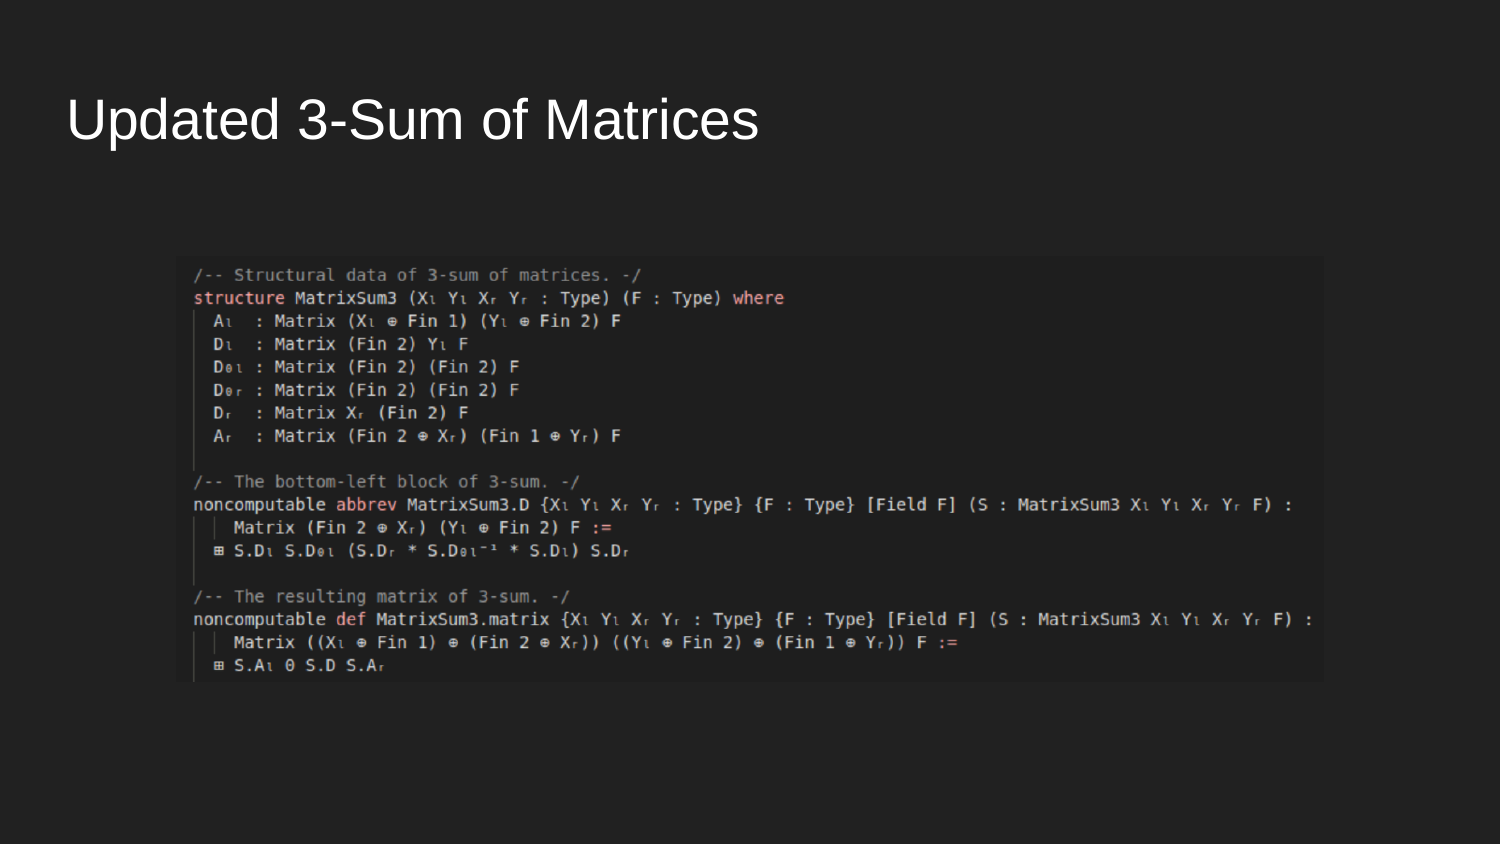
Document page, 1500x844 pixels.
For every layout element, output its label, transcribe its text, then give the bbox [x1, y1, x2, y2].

picture [176, 256, 1324, 682]
title Updated 3-Sum of Matrices [51, 72, 1449, 167]
